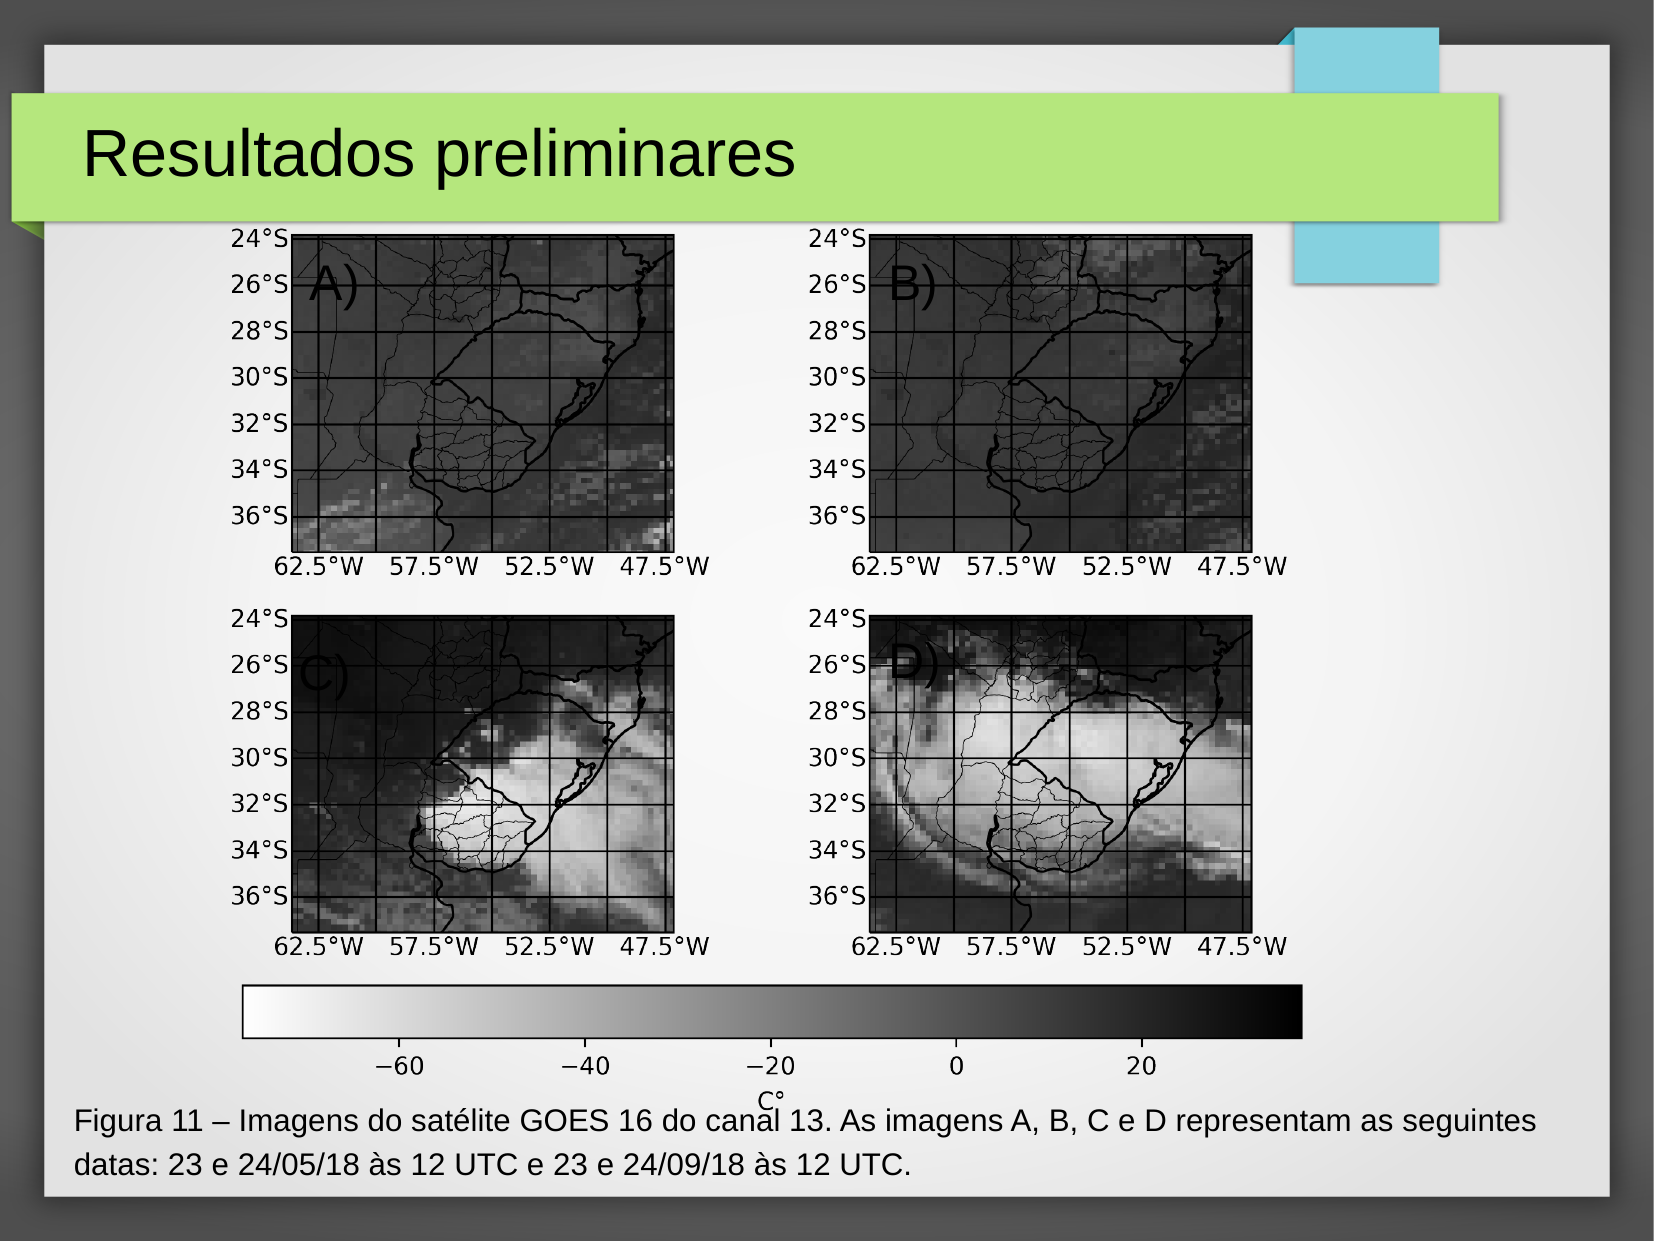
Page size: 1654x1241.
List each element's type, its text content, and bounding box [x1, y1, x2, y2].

text_box B) [874, 248, 957, 319]
text_box Figura 11 – Imagens do satélite GOES 16 do canal 13. As imagens A, B, C e D representam as seguintes datas: 23 e 24/05/18 às 12 UTC e 23 e 24/09/18 às 12 UTC. [59, 1086, 1595, 1209]
text_box A) [295, 248, 378, 319]
title Resultados preliminares [82, 94, 1264, 213]
text_box C) [283, 637, 378, 709]
picture [0, 0, 1654, 1241]
text_box D) [874, 625, 957, 697]
